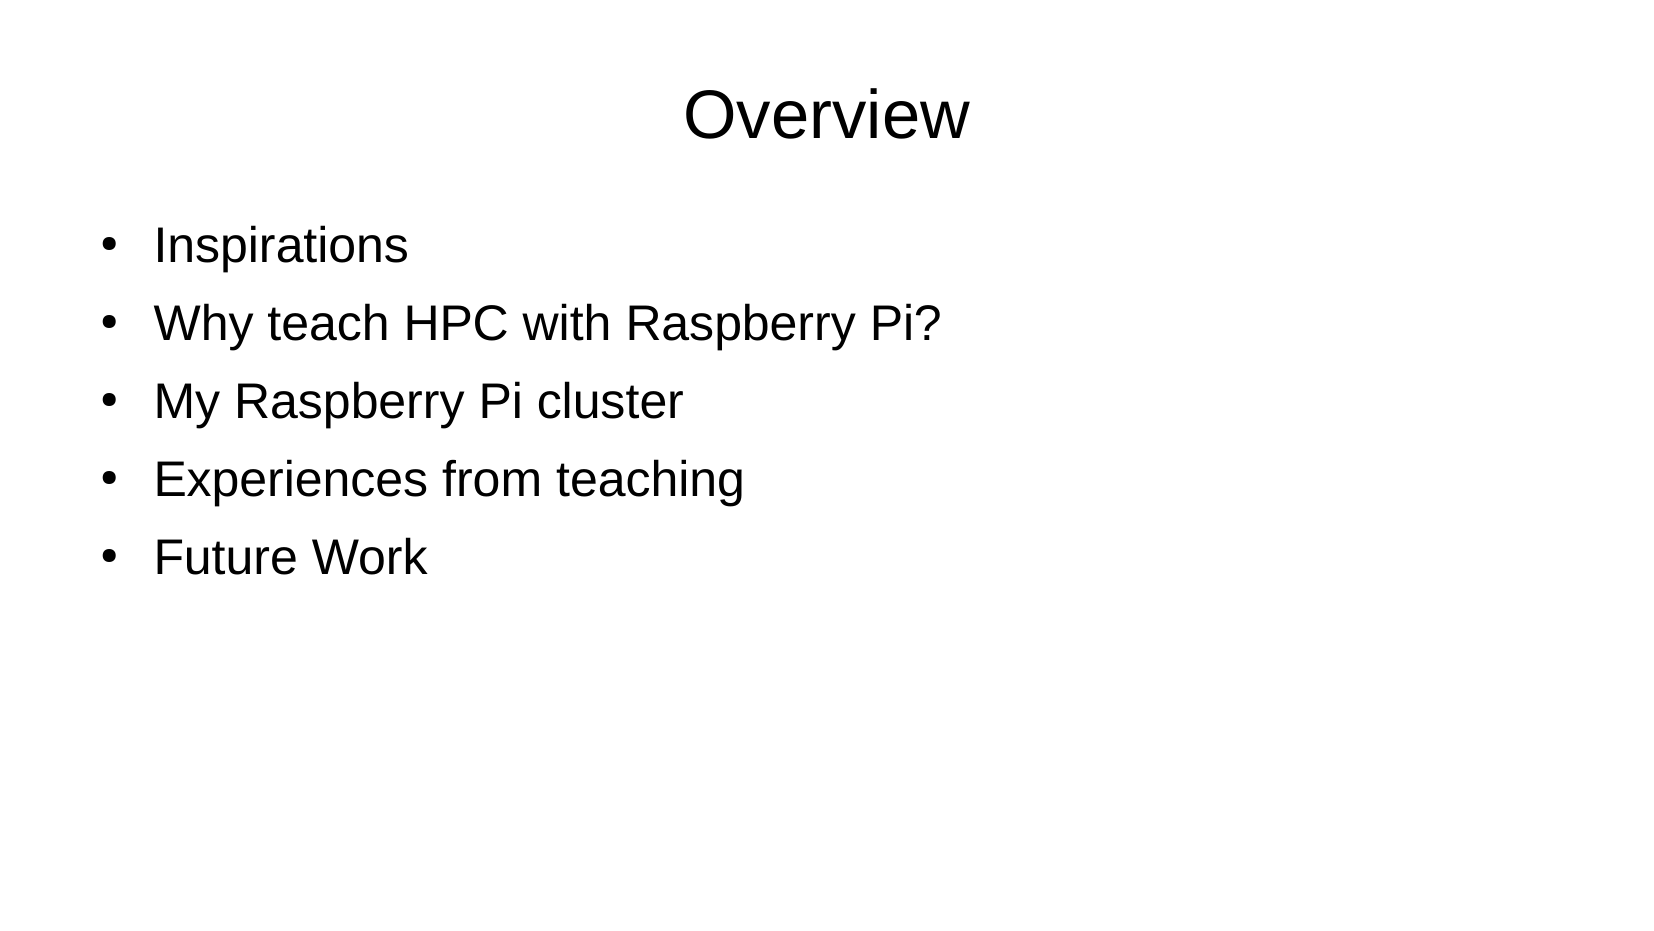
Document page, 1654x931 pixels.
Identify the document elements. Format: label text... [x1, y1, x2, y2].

title Overview [82, 37, 1571, 193]
list Inspirations Why teach HPC with Raspberry Pi? My Raspberry Pi cluster Experiences from teaching Future Work [82, 217, 1571, 758]
